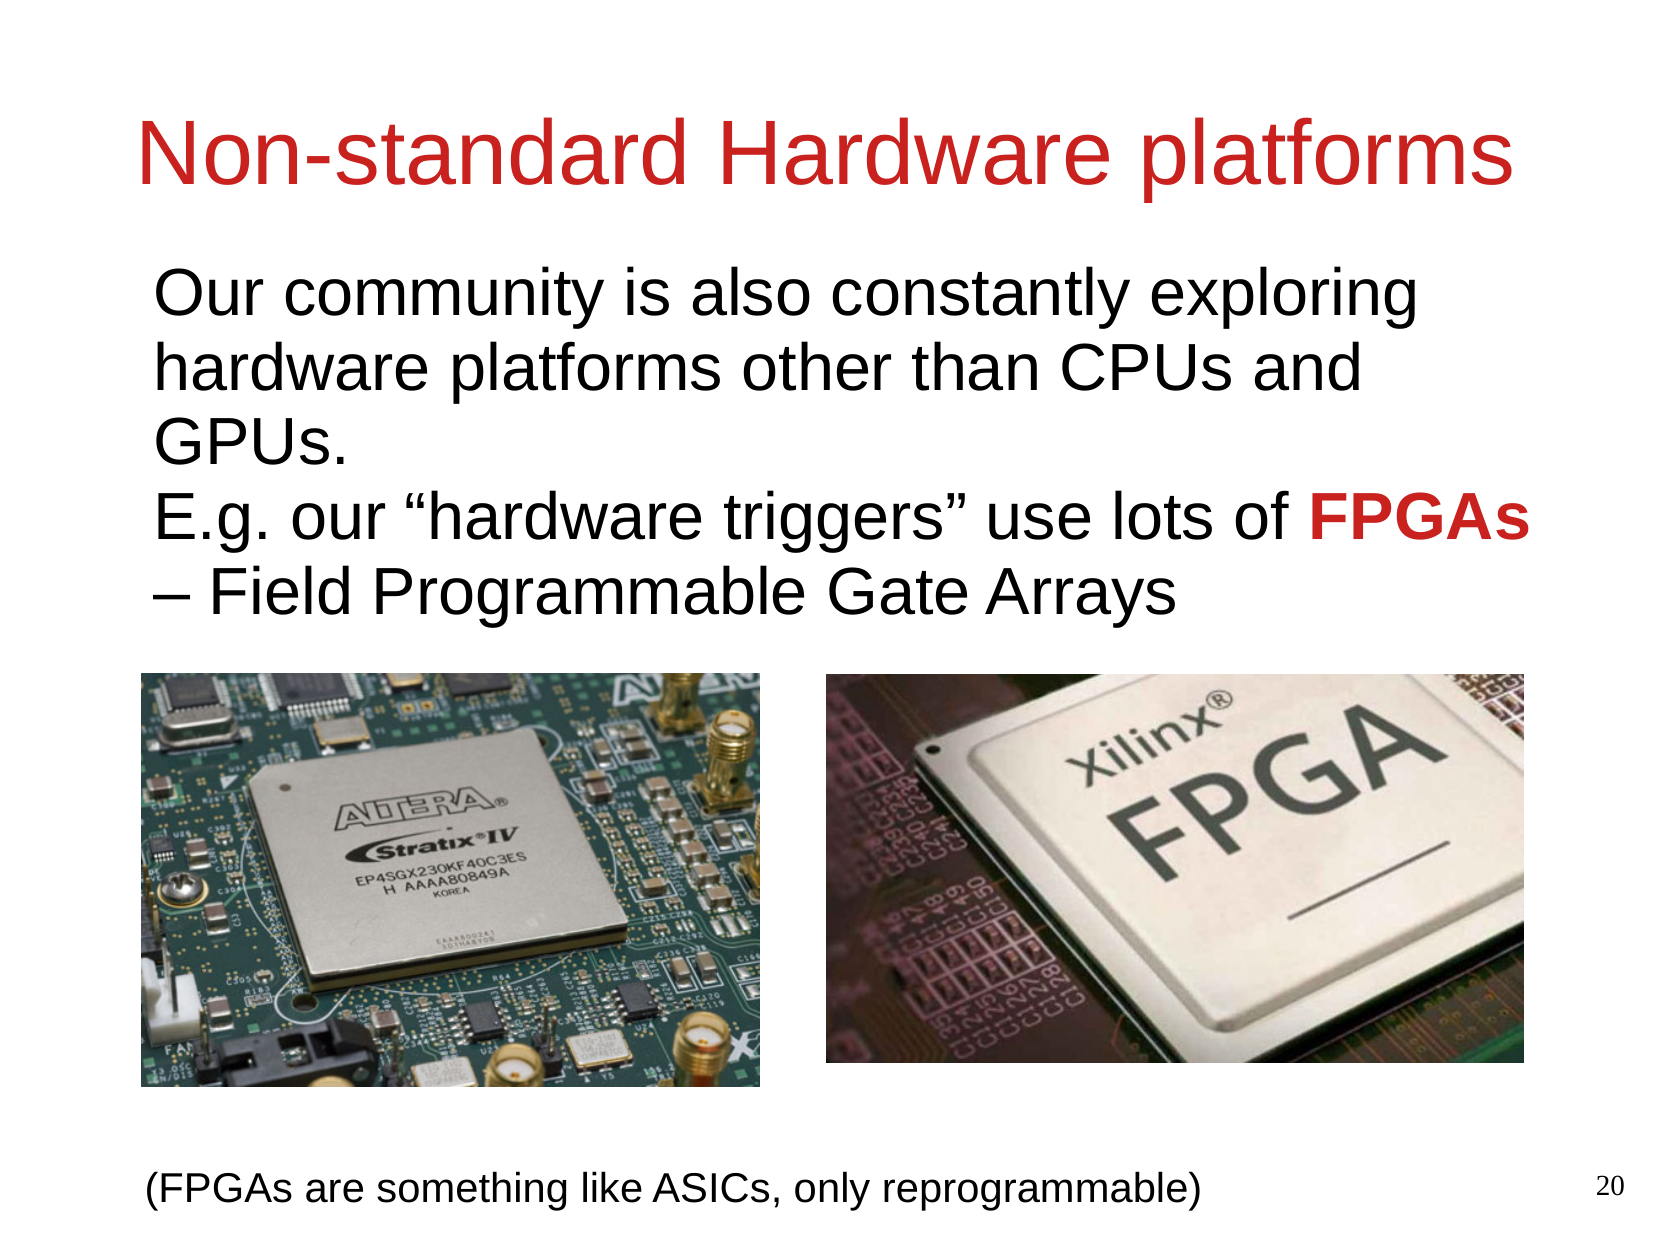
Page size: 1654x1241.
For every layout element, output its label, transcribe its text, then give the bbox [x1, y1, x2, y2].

text_box (FPGAs are something like ASICs, only reprogrammable) [129, 1157, 1560, 1219]
title Non-standard Hardware platforms [82, 49, 1571, 254]
picture [826, 674, 1524, 1063]
picture [141, 673, 760, 1087]
list Our community is also constantly exploring hardware platforms other than CPUs and GPUs. E.g. our “hardware triggers” use lots of FPGAs – Field Programmable Gate Arrays [82, 254, 1571, 974]
